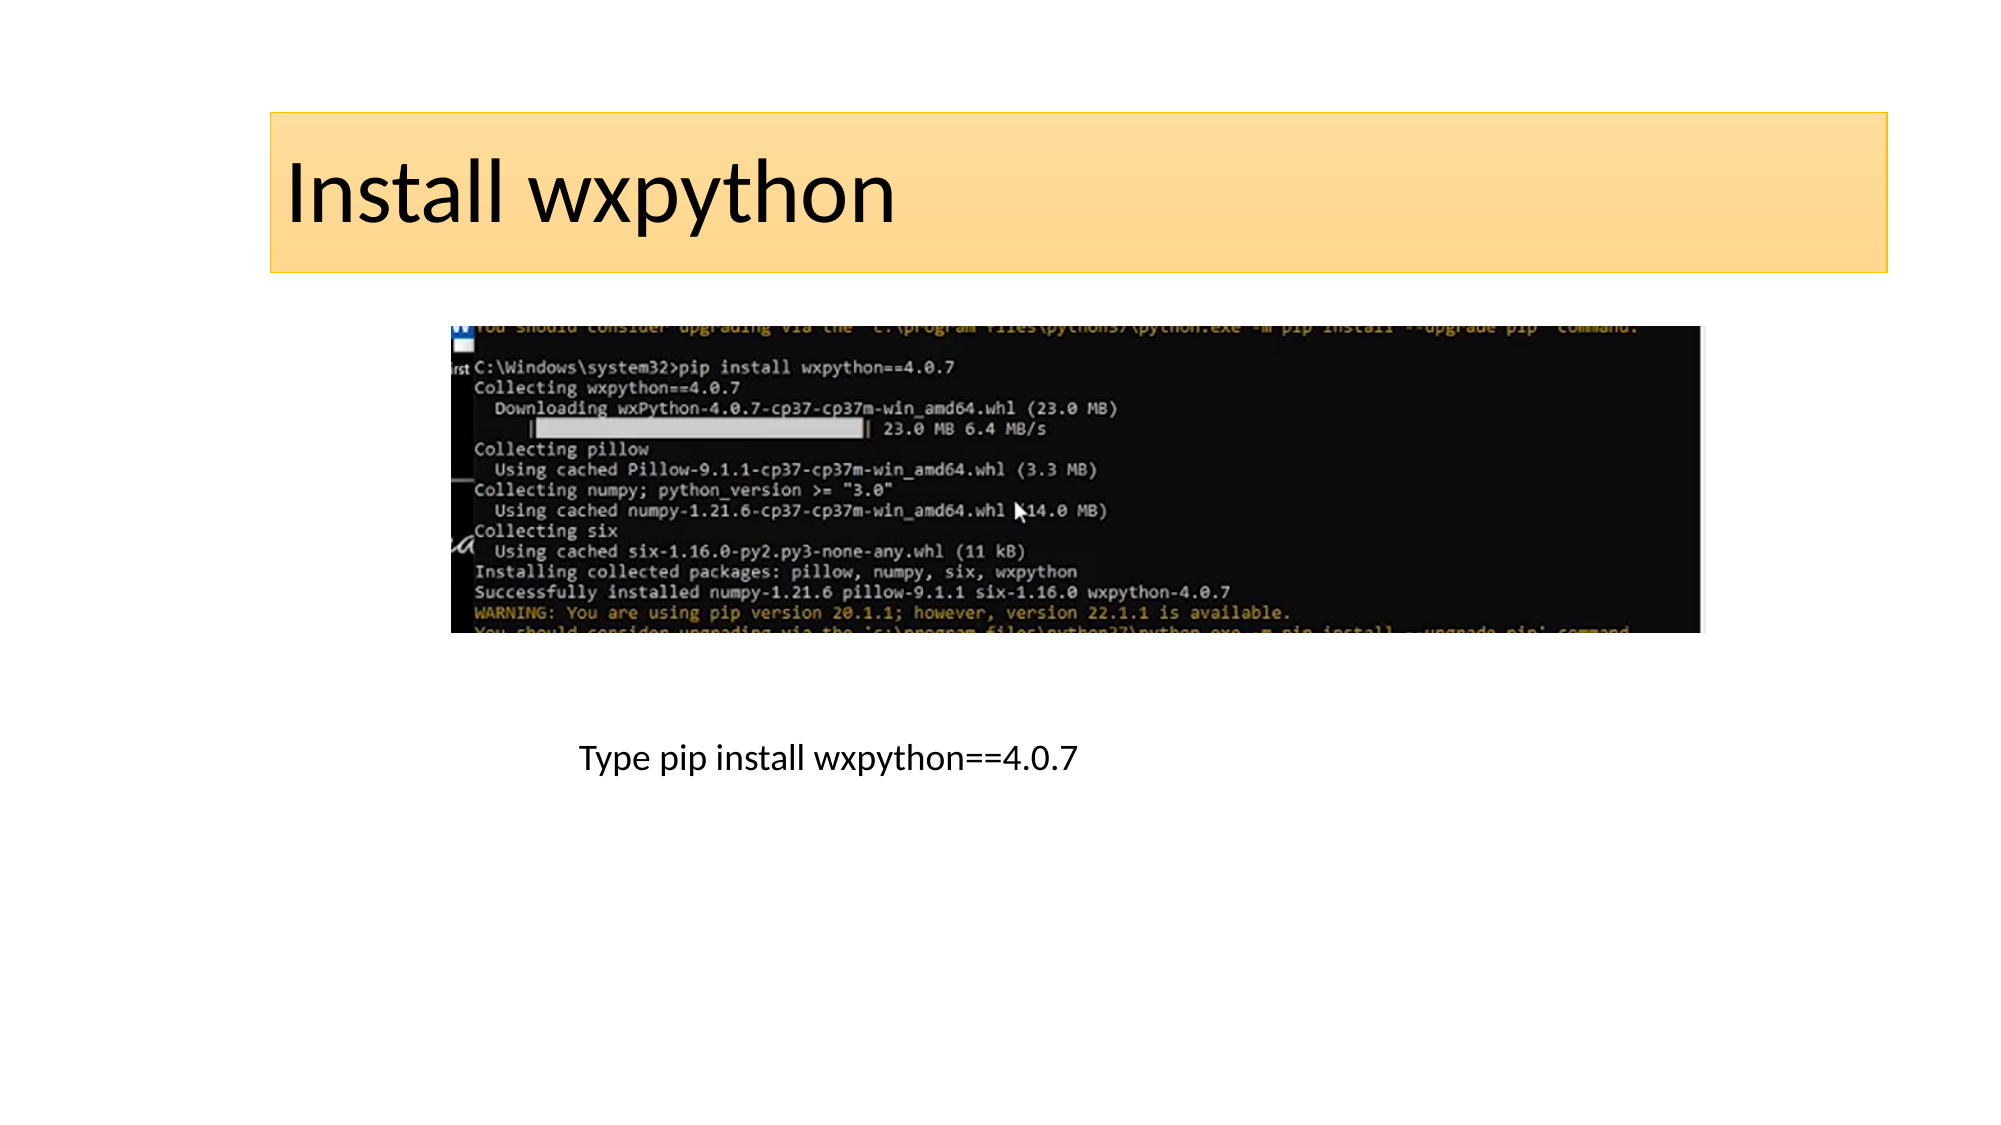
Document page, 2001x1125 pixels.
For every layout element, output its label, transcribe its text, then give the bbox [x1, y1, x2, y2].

title Install wxpython [270, 112, 1887, 273]
picture [451, 326, 1707, 633]
text_box Type pip install wxpython==4.0.7 [563, 725, 1248, 786]
